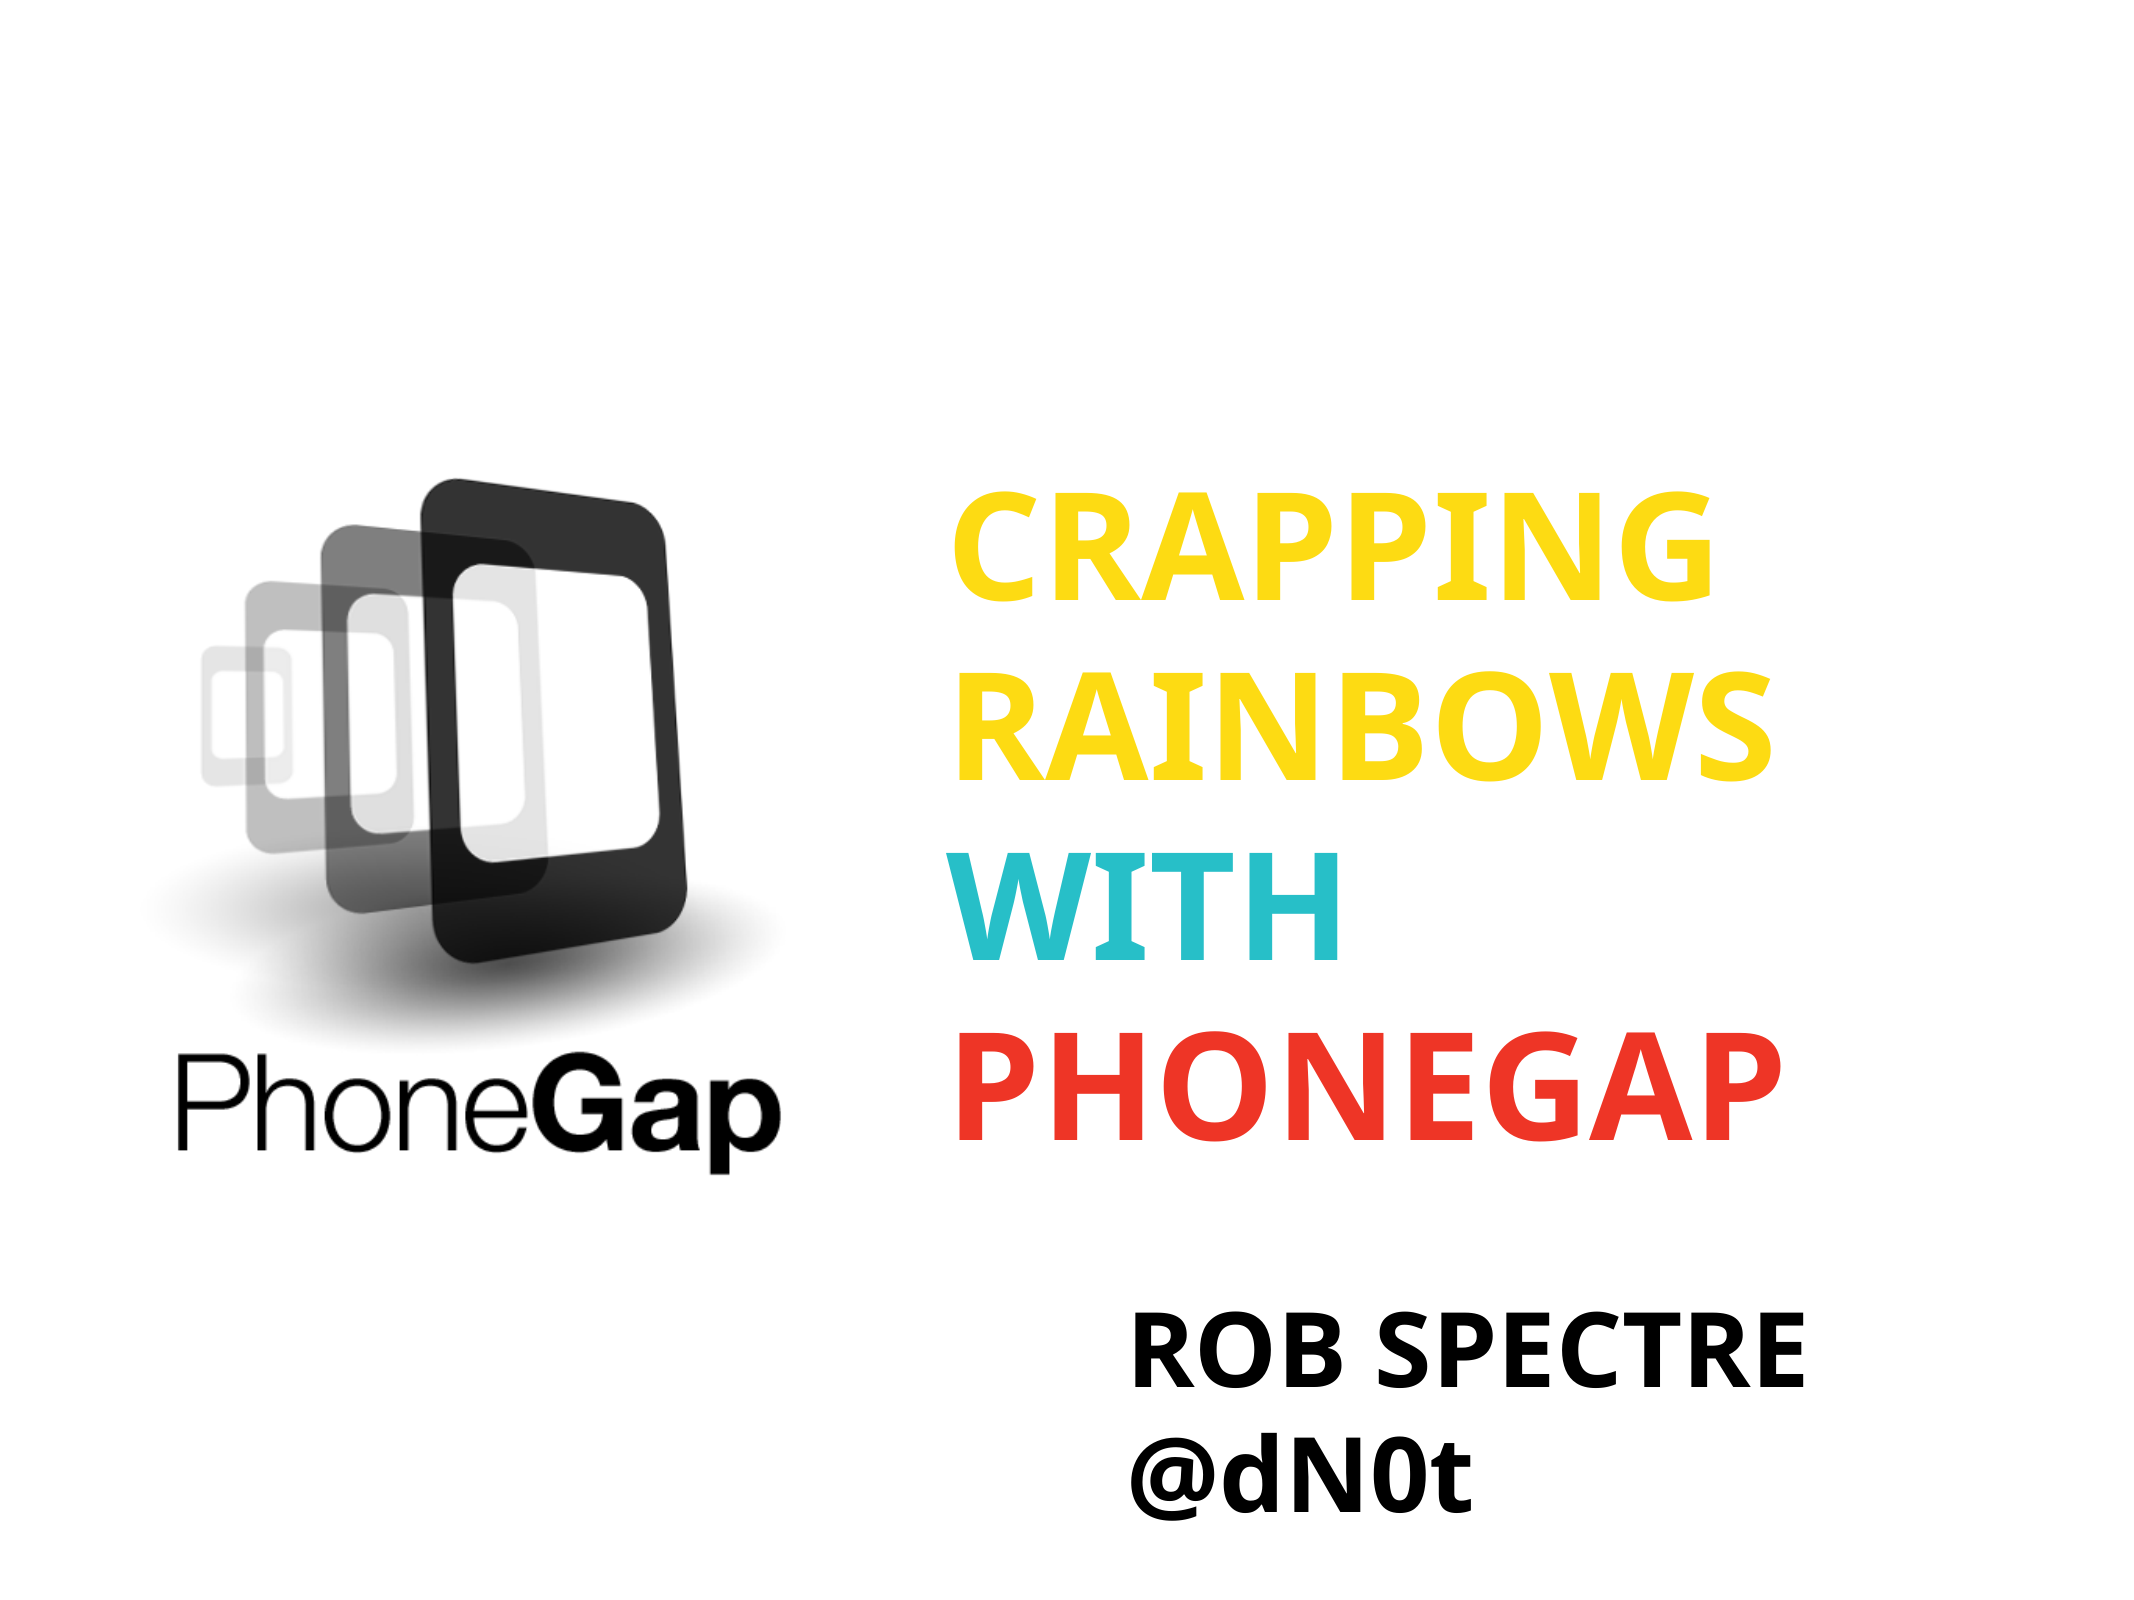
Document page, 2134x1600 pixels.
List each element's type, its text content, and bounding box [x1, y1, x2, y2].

text_box ROB SPECTRE @dN0t [1116, 1283, 2069, 1600]
picture [75, 420, 875, 1221]
text_box CRAPPING RAINBOWS WITH PHONEGAP [937, 449, 2100, 1238]
